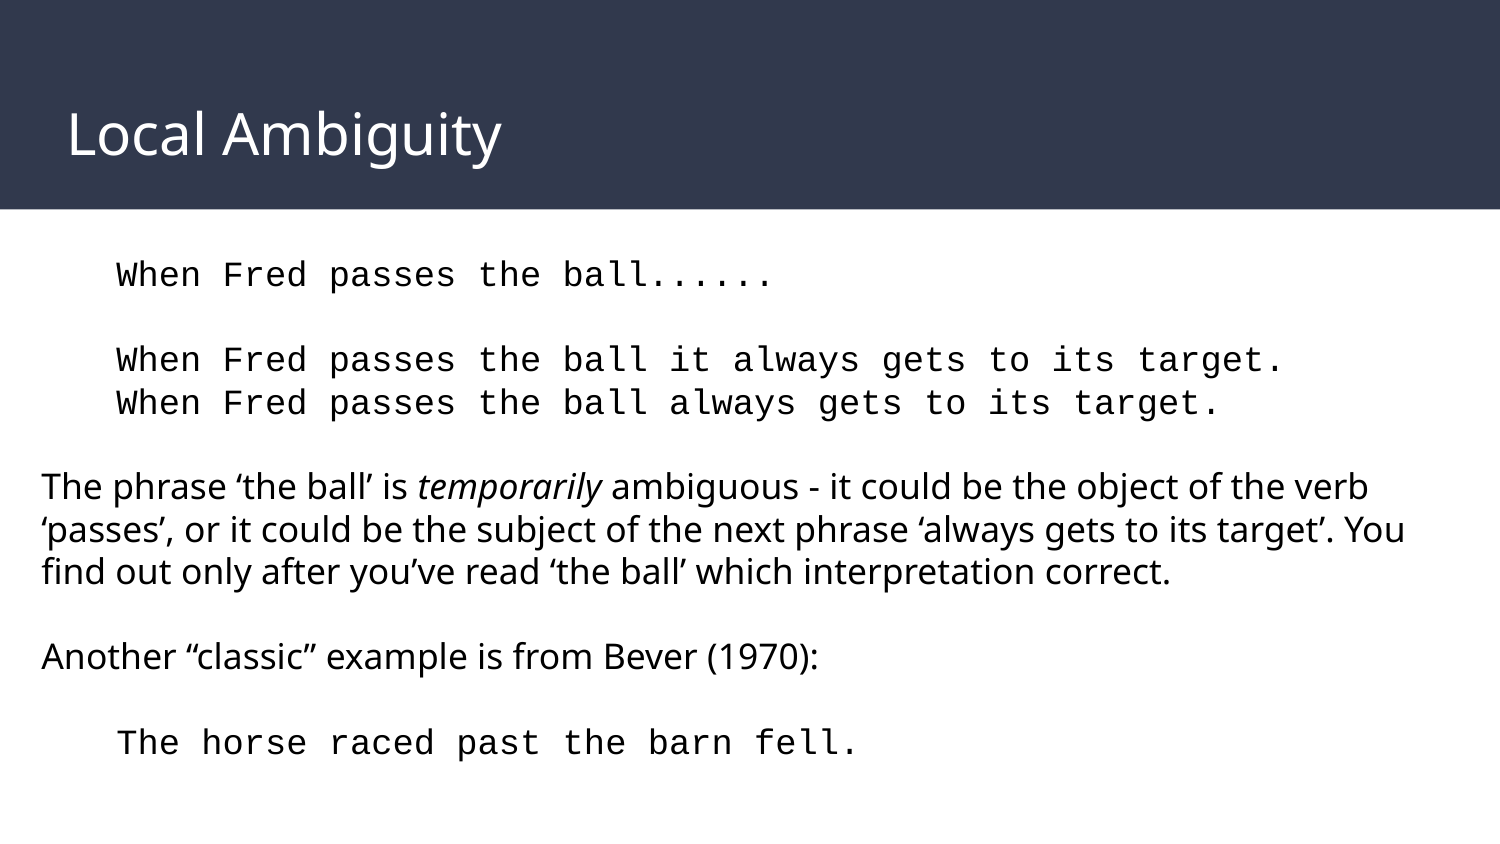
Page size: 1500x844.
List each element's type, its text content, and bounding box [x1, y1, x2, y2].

title Local Ambiguity [51, 82, 1449, 185]
text_box When Fred passes the ball...... When Fred passes the ball it always gets to its target. When Fred passes the ball always gets to its target. The phrase ‘the ball’ is temporarily ambiguous - it could be the object of the verb ‘passes’, or it could be the subject of the next phrase ‘always gets to its target’. You find out only after you’ve read ‘the ball’ which interpretation correct. Another “classic” example is from Bever (1970): The horse raced past the barn fell. [26, 236, 1479, 824]
